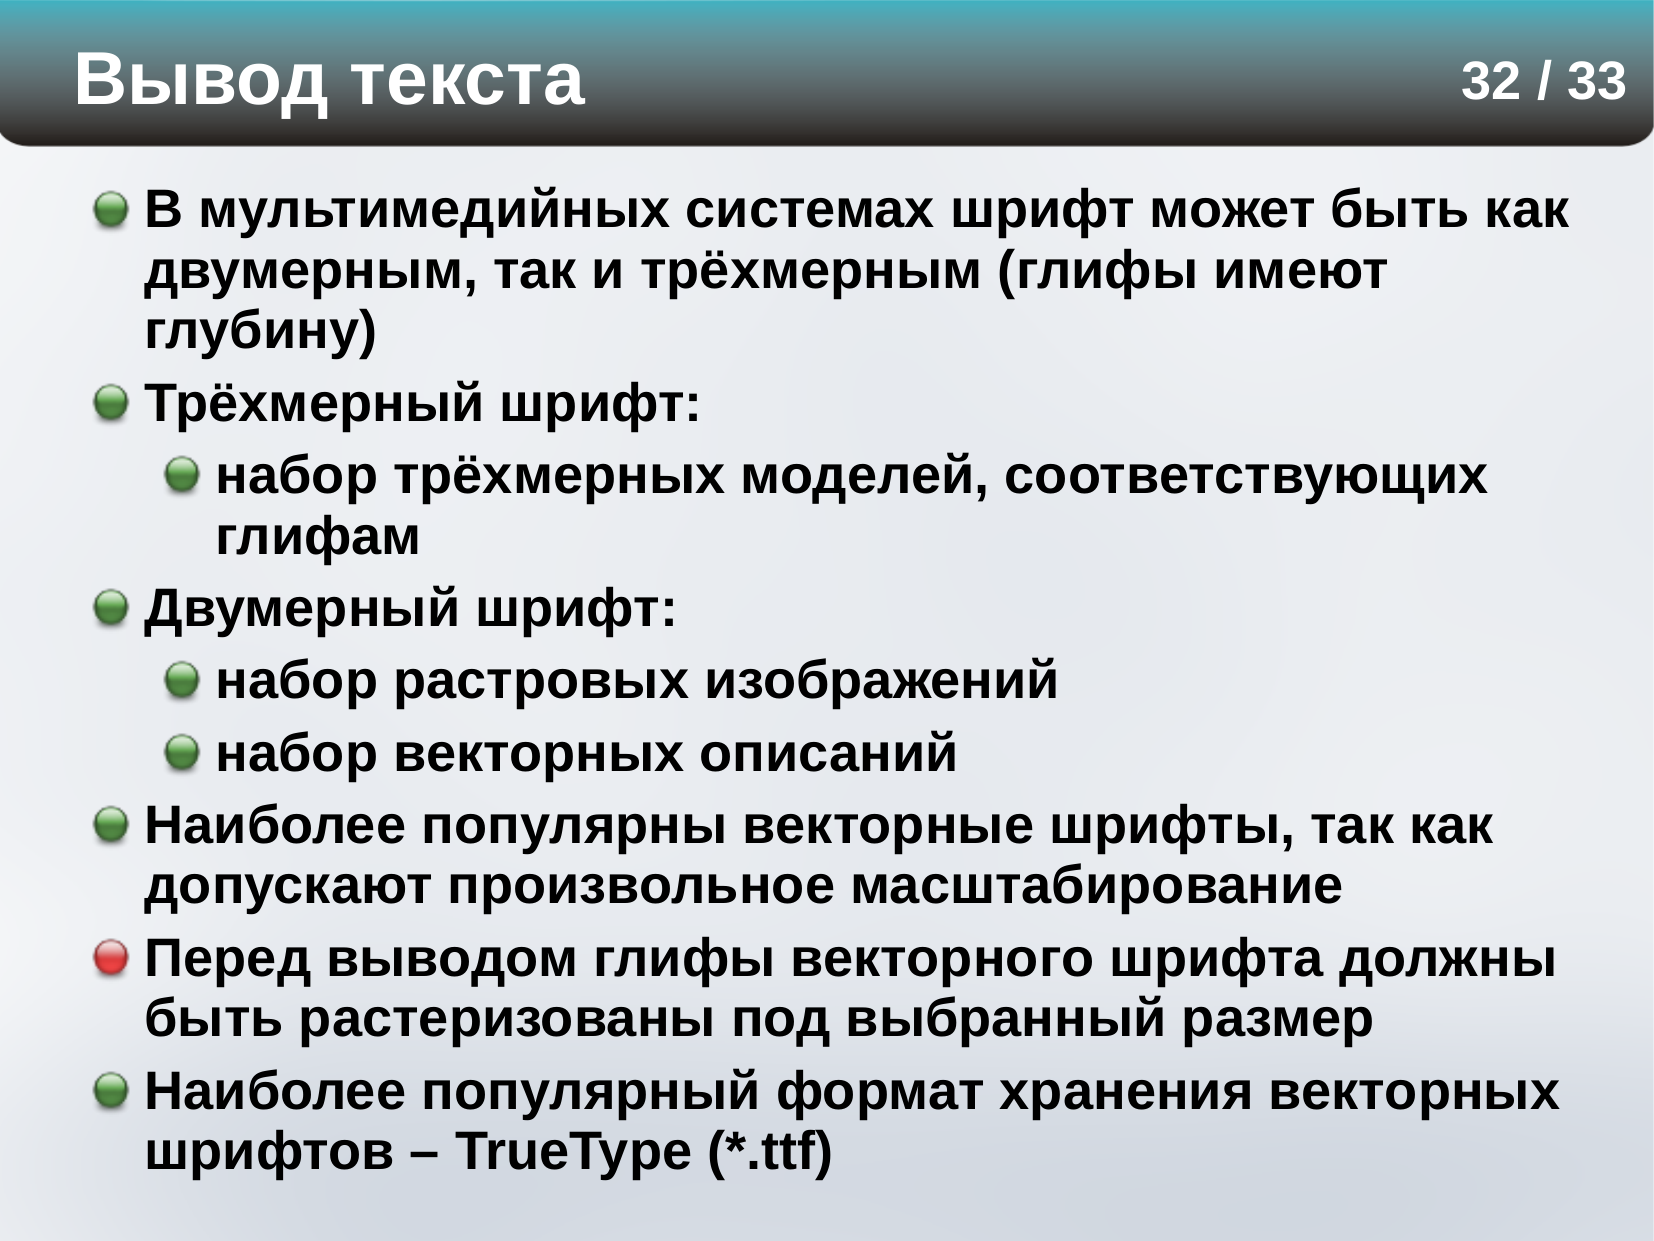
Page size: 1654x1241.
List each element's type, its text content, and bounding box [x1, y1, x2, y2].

picture [0, 0, 1654, 1241]
text_box Вывод текста [59, 29, 1359, 129]
text_box <number> / 33 [1446, 42, 1654, 179]
text_box В мультимедийных системах шрифт может быть как двумерным, так и трёхмерным (глифы имеют глубину) Трёхмерный шрифт: набор трёхмерных моделей, соответствующих глифам Двумерный шрифт: набор растровых изображений набор векторных описаний Наиболее популярны векторные шрифты, так как допускают произвольное масштабирование Перед выводом глифы векторного шрифта должны быть растеризованы под выбранный размер Наиболее популярный формат хранения векторных шрифтов – TrueType (*.ttf) [70, 171, 1625, 1189]
